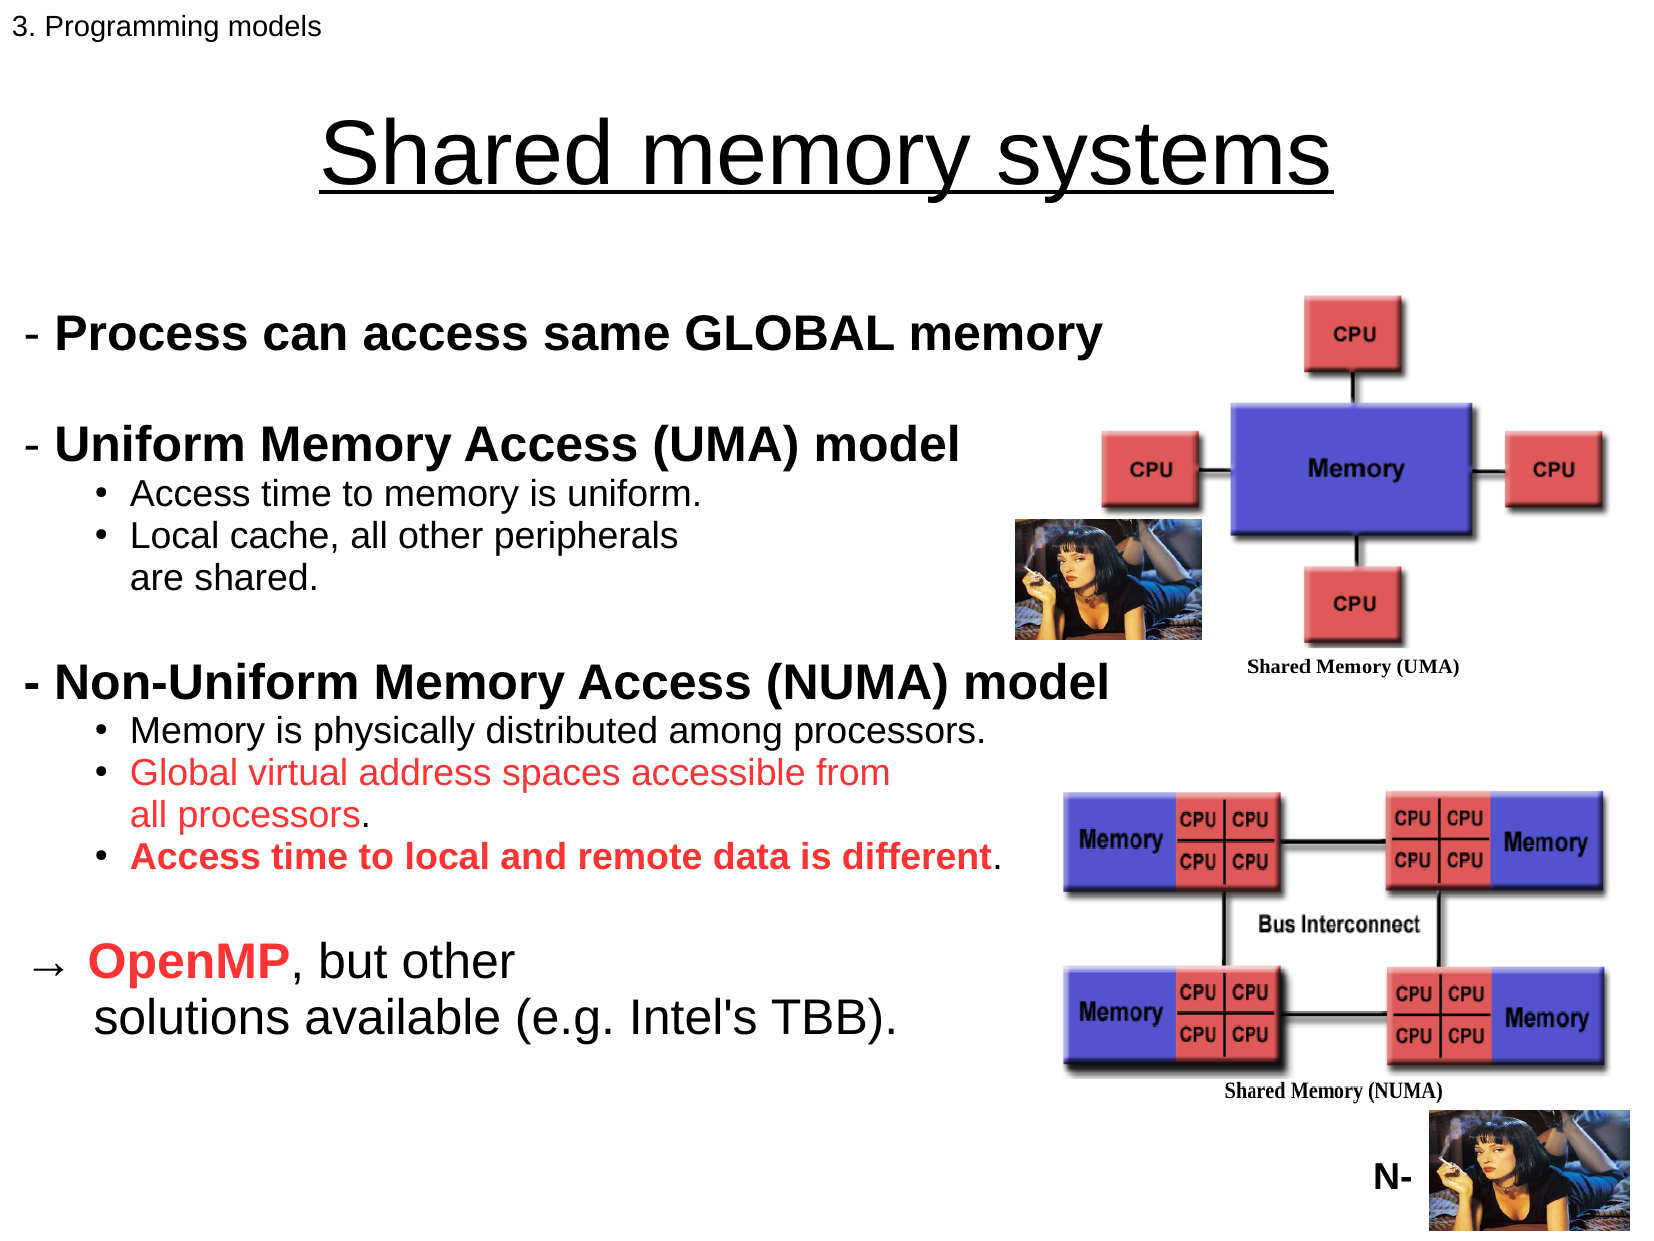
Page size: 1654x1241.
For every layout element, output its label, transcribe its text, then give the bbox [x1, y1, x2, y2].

subtitle - Process can access same GLOBAL memory - Uniform Memory Access (UMA) model Access time to memory is uniform. Local cache, all other peripherals are shared. - Non-Uniform Memory Access (NUMA) model Memory is physically distributed among processors. Global virtual address spaces accessible from all processors. Access time to local and remote data is different. → OpenMP, but other solutions available (e.g. Intel's TBB). [23, 302, 1479, 1104]
text_box 3. Programming models [11, 8, 815, 44]
picture [1083, 256, 1642, 686]
title Shared memory systems [82, 49, 1571, 257]
picture [1051, 767, 1630, 1231]
picture [1015, 519, 1202, 640]
text_box N- [1358, 1147, 1428, 1205]
